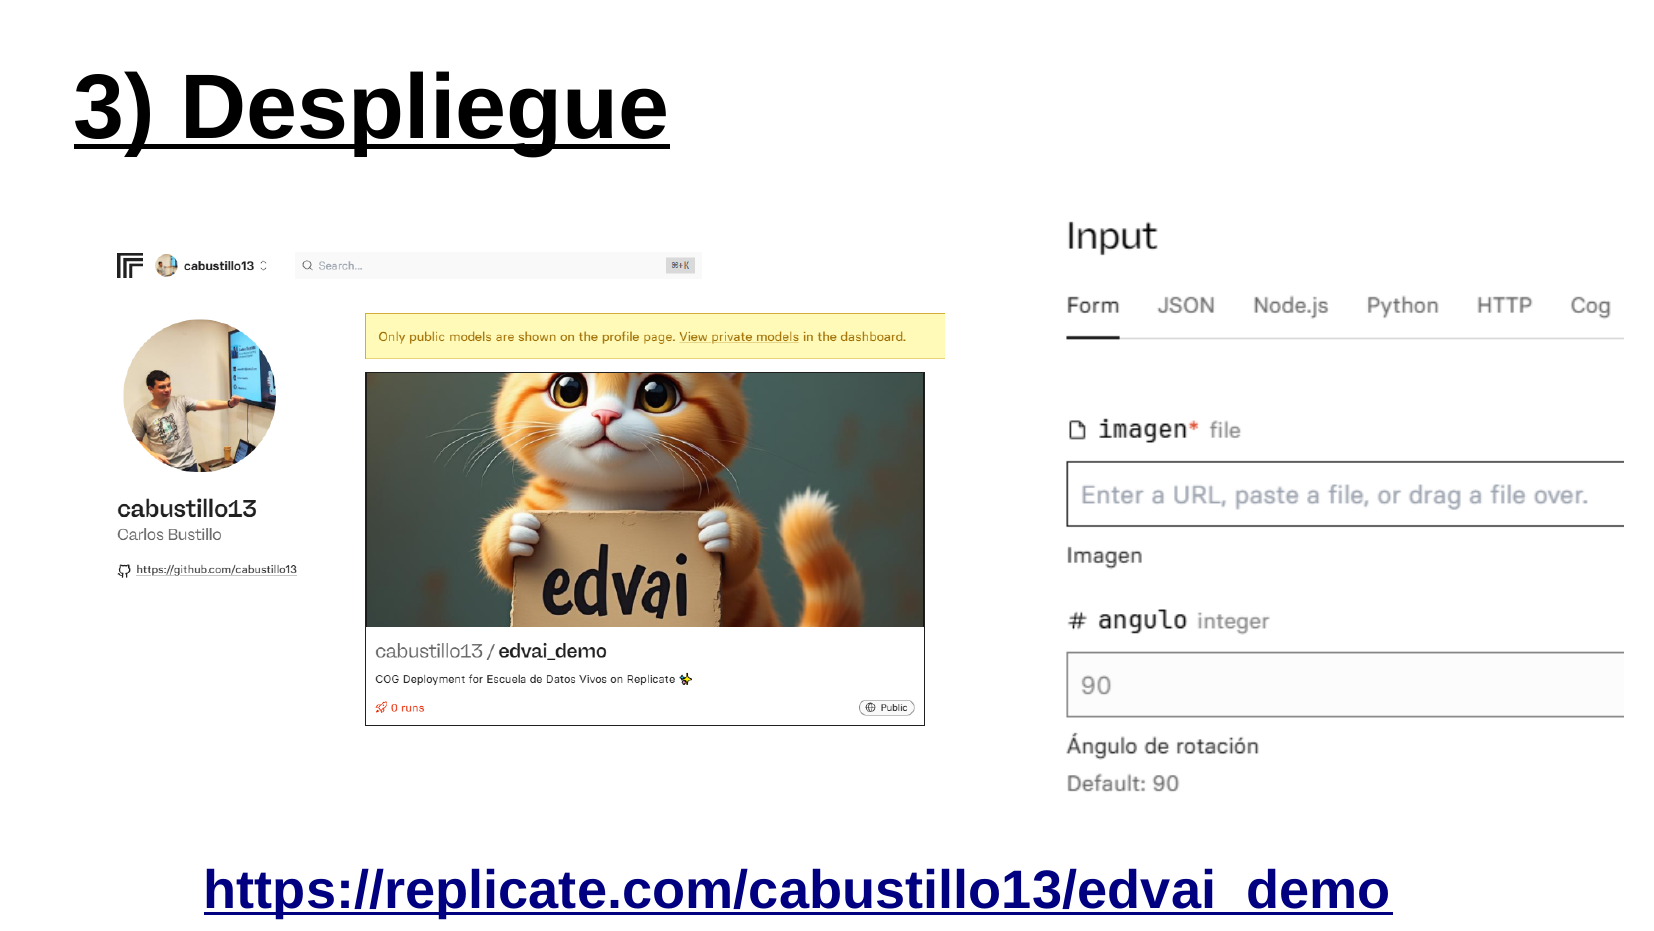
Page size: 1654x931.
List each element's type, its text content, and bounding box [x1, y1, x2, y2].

picture [1012, 177, 1624, 824]
picture [97, 242, 945, 739]
title 3) Despliegue [29, 29, 715, 185]
text_box https://replicate.com/cabustillo13/edvai_demo [188, 852, 1418, 931]
